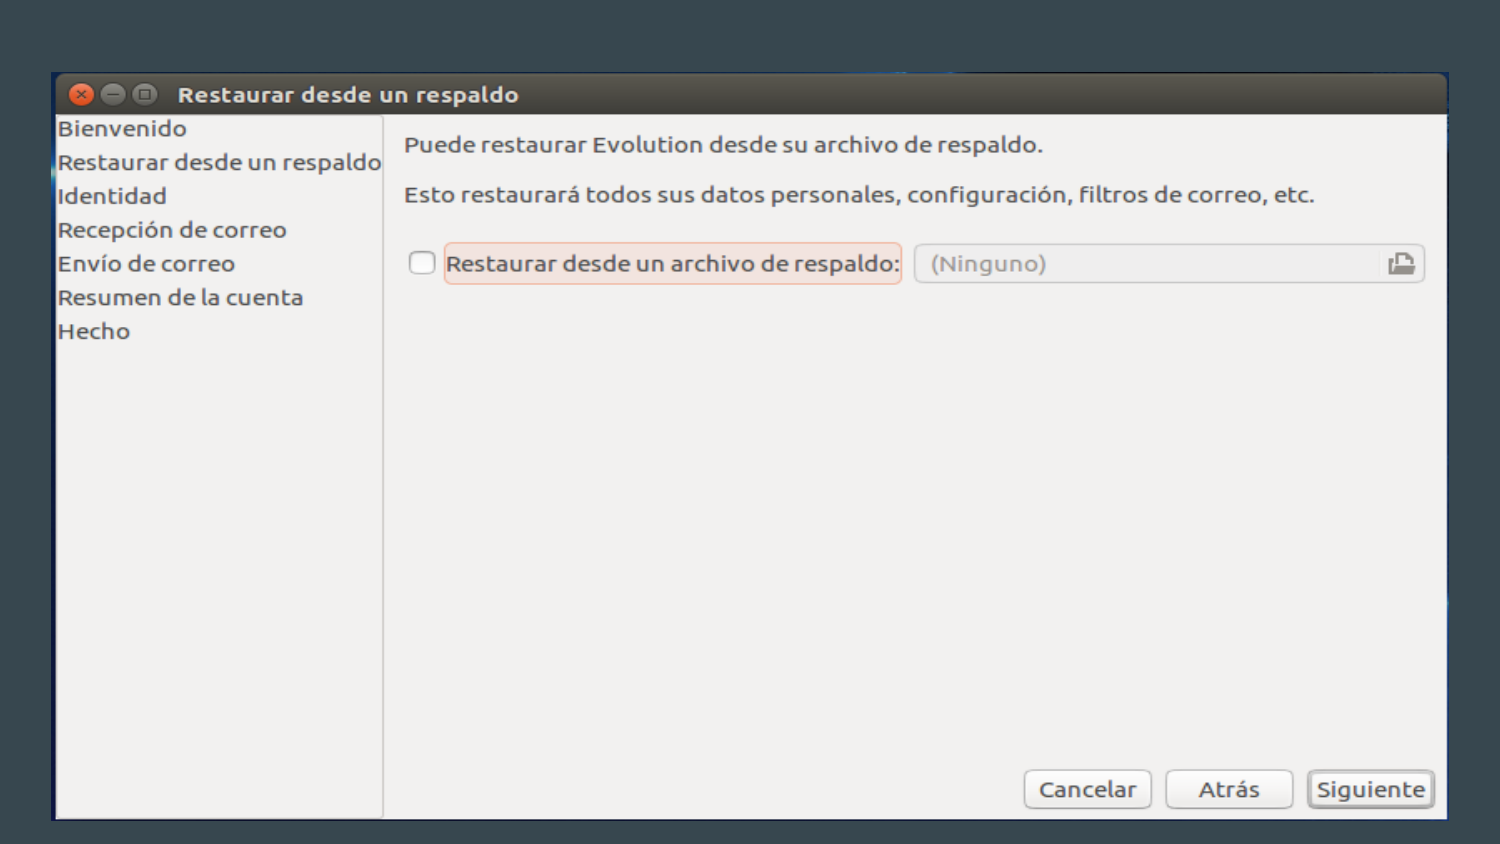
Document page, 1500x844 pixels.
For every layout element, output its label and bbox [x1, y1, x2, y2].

picture [51, 72, 1449, 821]
